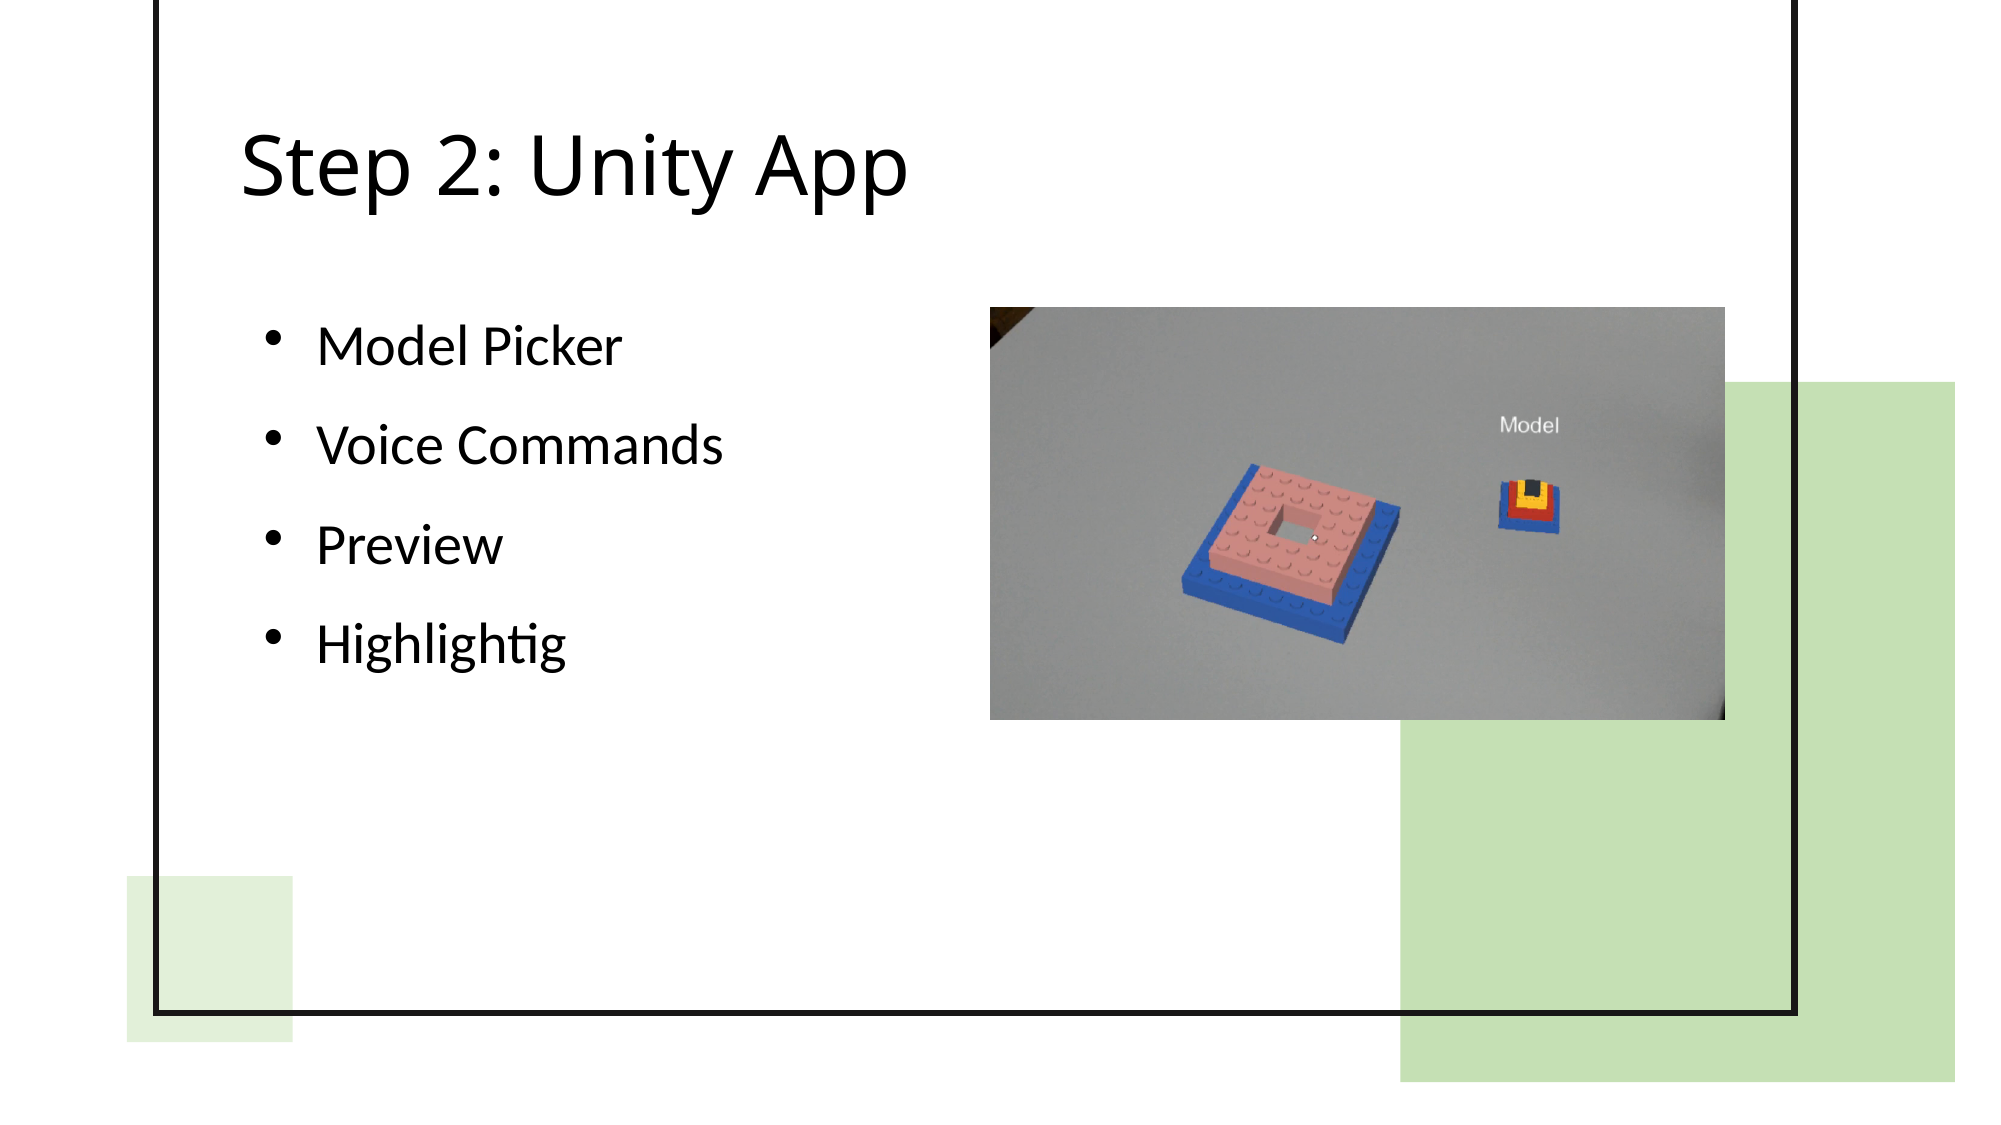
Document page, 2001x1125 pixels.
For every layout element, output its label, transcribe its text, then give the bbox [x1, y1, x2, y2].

text_box Step 2: Unity App [225, 59, 1951, 277]
text_box Model Picker Voice Commands Preview Highlightig [230, 299, 1955, 1013]
text_box [990, 306, 1726, 721]
